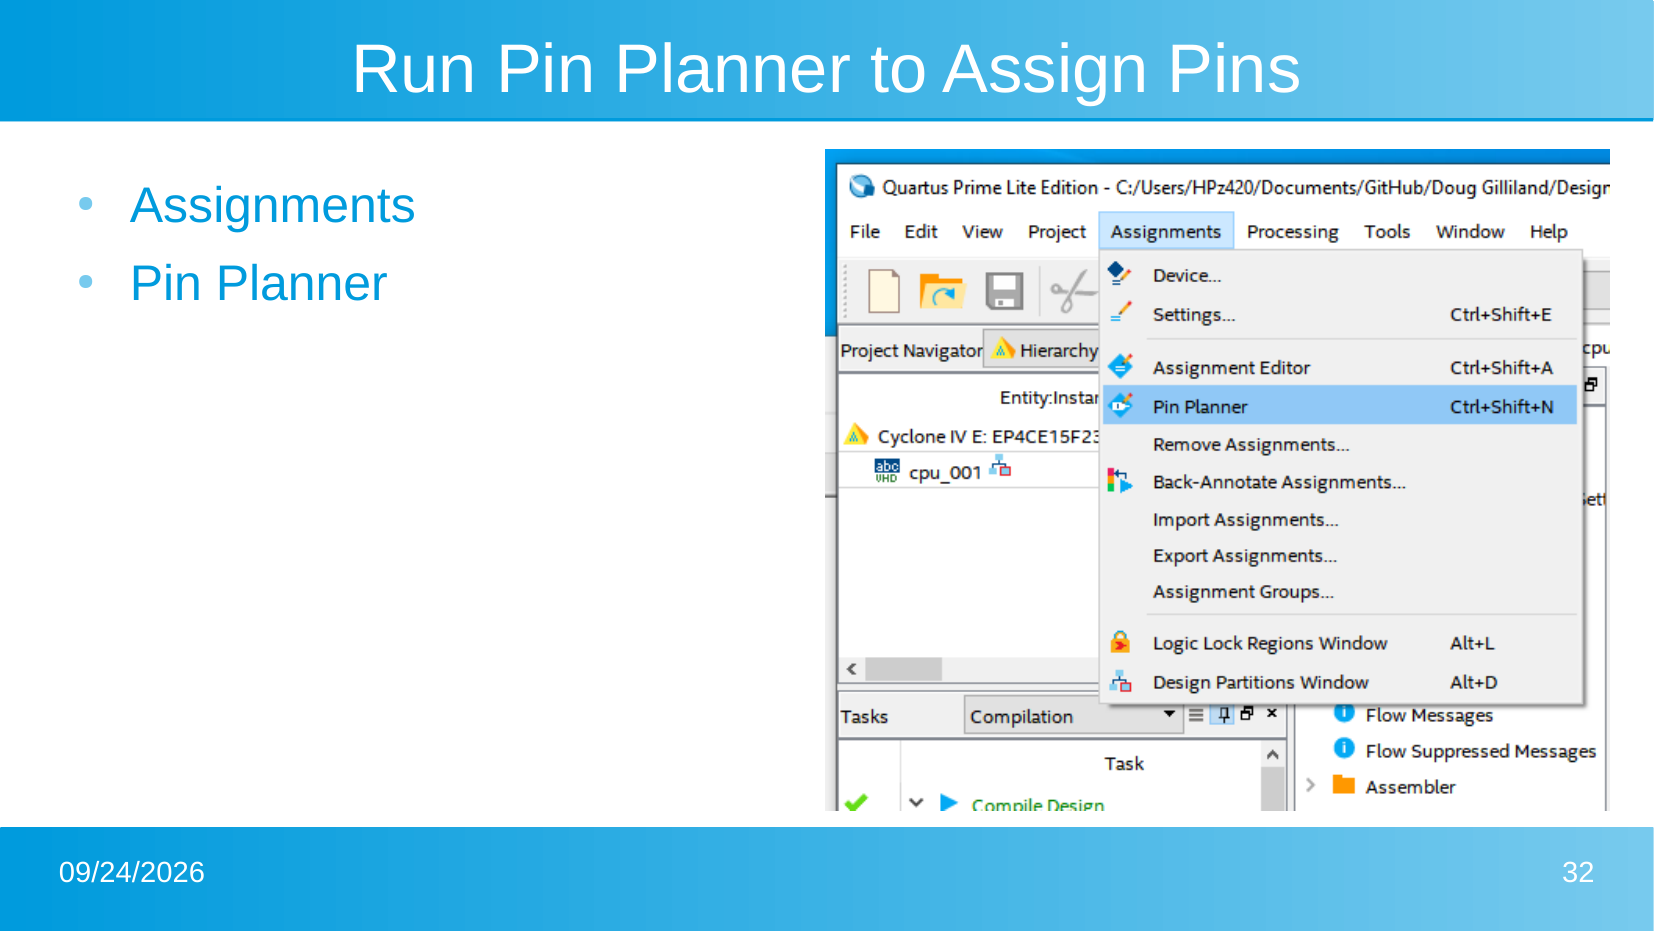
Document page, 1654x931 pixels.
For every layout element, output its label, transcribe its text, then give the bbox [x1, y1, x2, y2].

title Run Pin Planner to Assign Pins [59, 29, 1595, 108]
list Assignments Pin Planner [59, 177, 825, 768]
picture [825, 149, 1610, 811]
